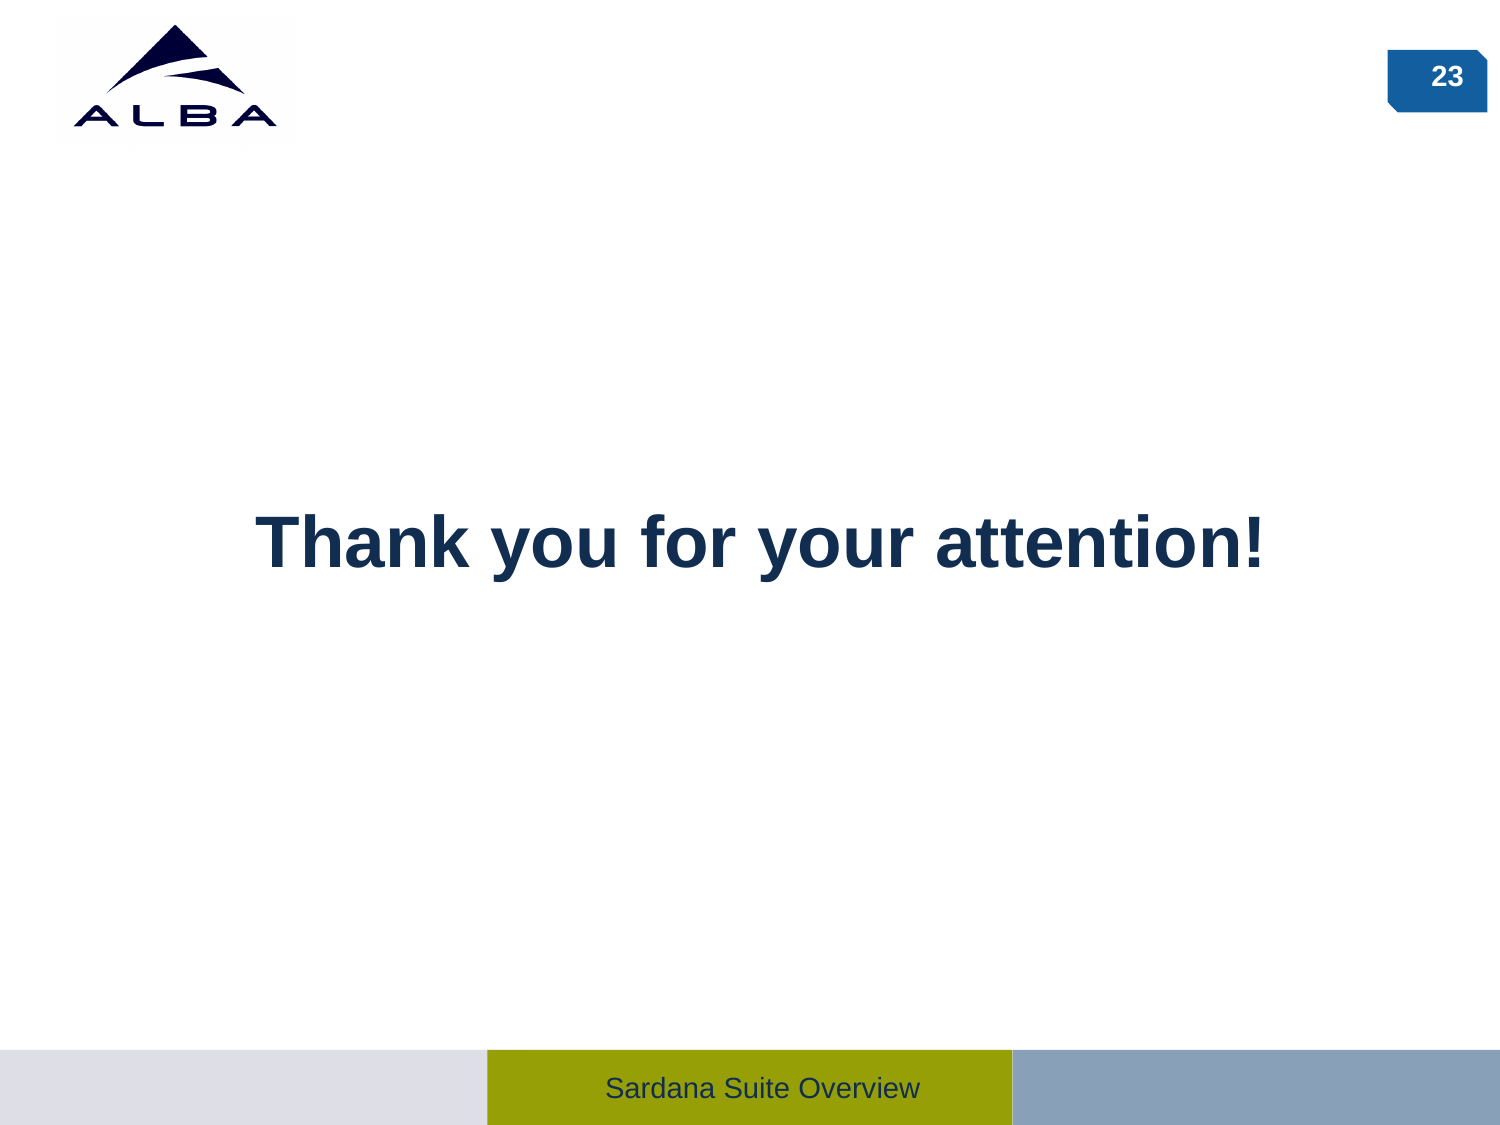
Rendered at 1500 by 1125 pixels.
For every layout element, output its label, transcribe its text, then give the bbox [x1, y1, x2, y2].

title Thank you for your attention! [241, 487, 1359, 591]
picture [50, 12, 300, 150]
